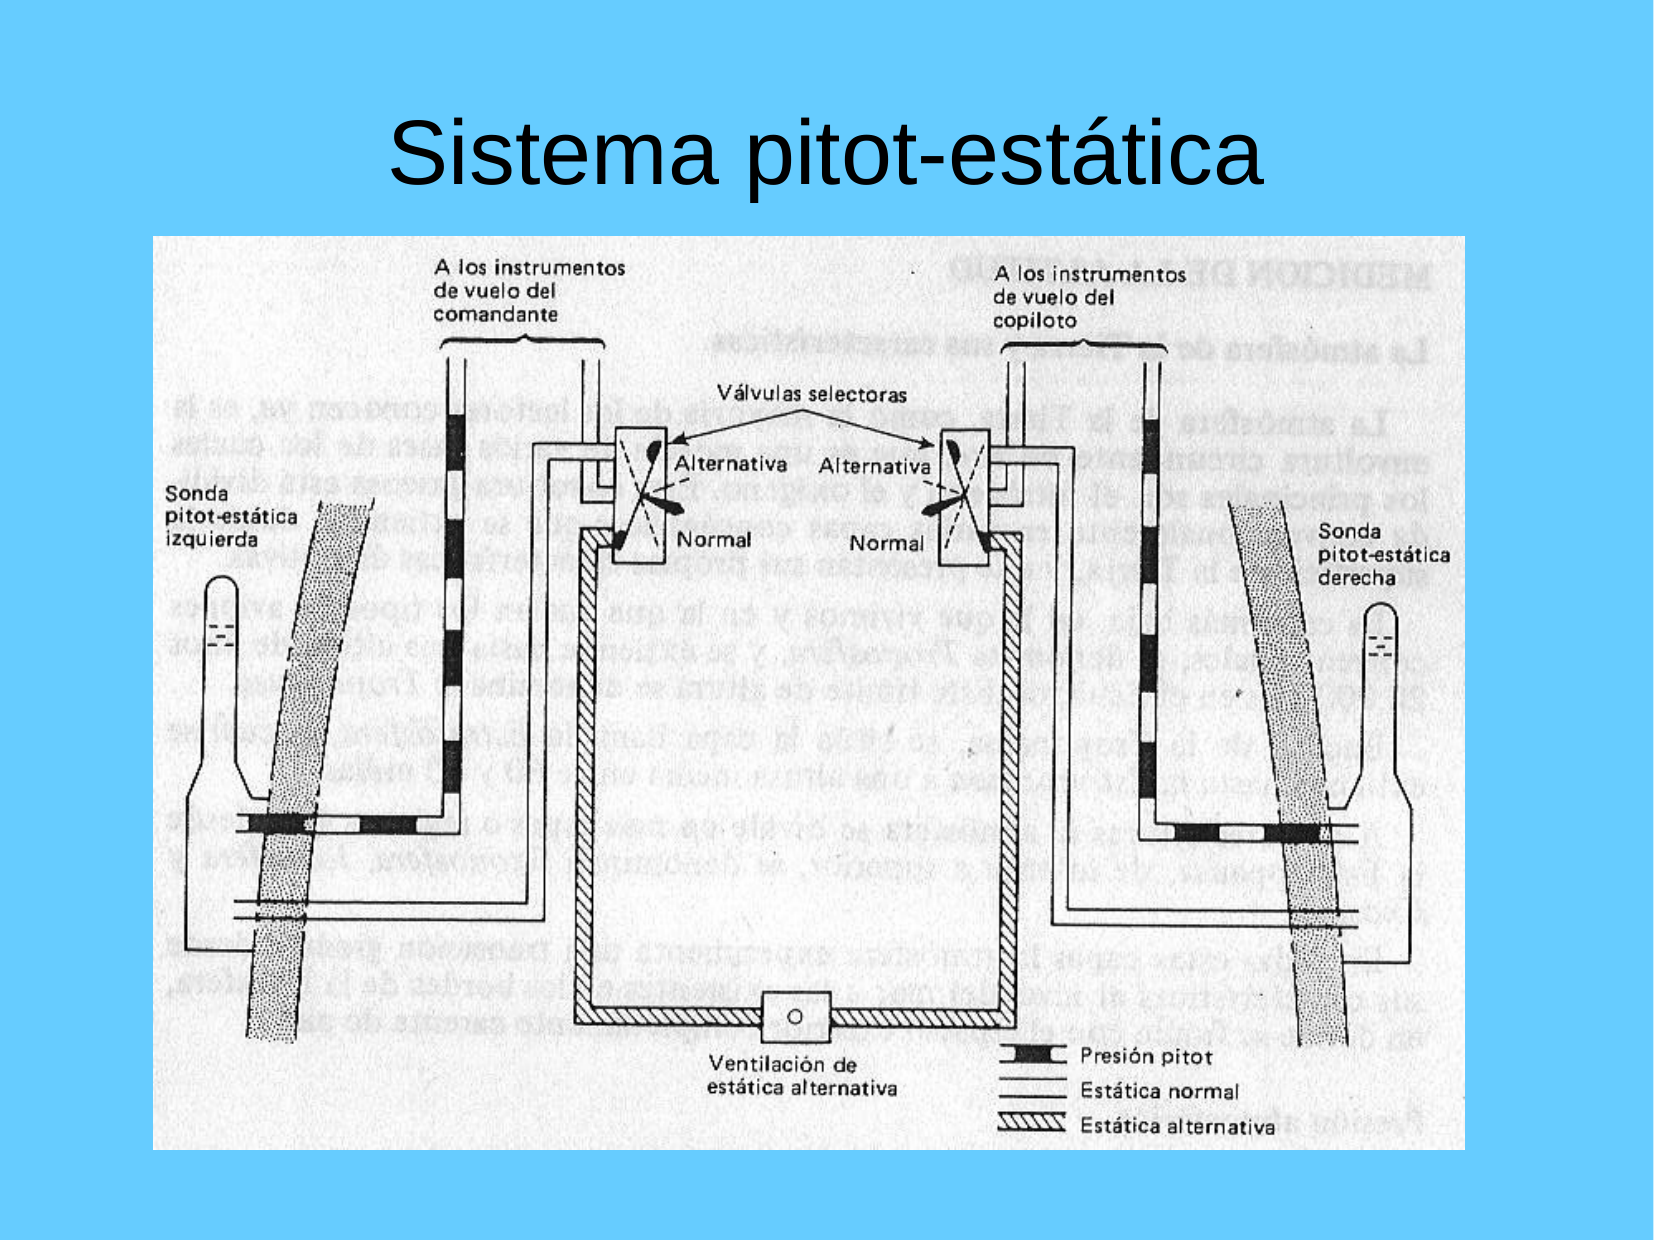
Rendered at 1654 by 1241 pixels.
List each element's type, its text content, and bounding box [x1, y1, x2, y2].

title Sistema pitot-estática [82, 49, 1571, 257]
picture [153, 236, 1465, 1150]
